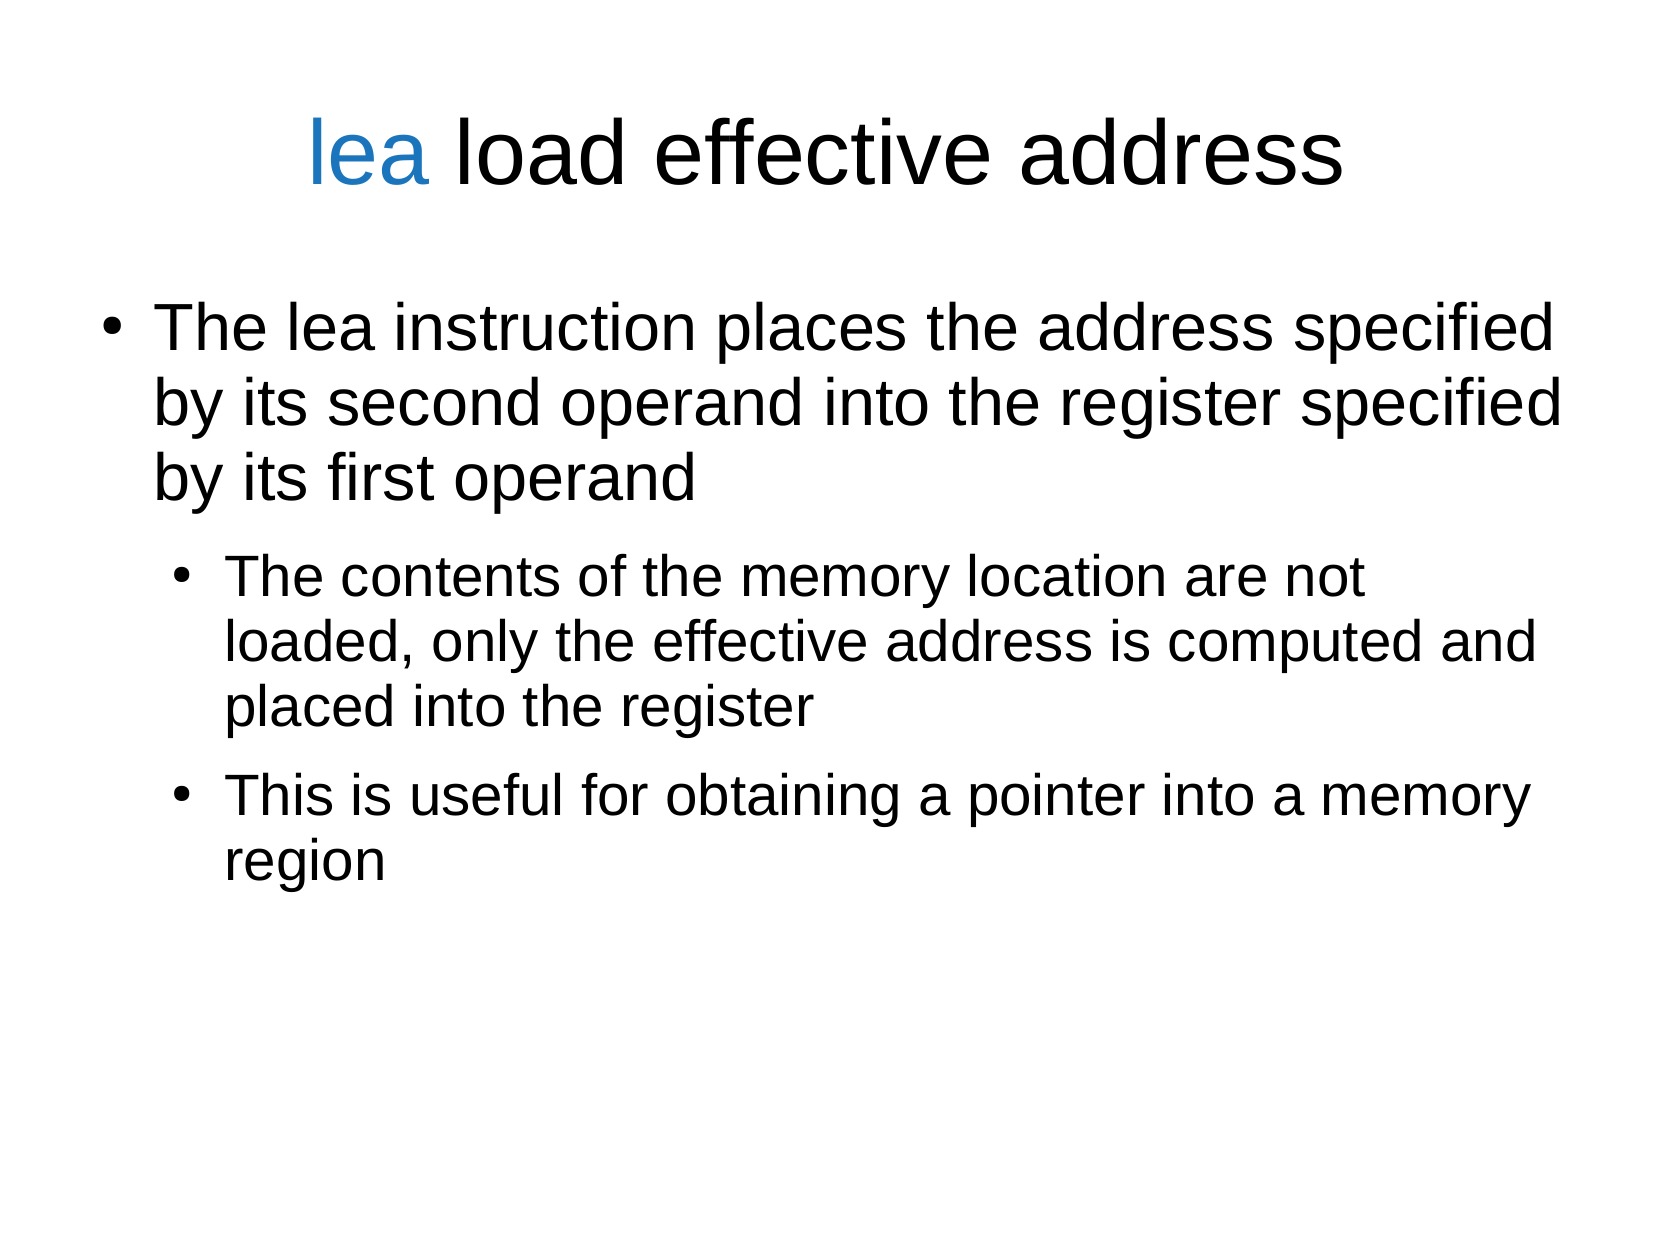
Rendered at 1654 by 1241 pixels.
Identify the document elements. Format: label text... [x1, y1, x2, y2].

list The lea instruction places the address specified by its second operand into the register specified by its first operand The contents of the memory location are not loaded, only the effective address is computed and placed into the register This is useful for obtaining a pointer into a memory region [82, 290, 1571, 1163]
title lea load effective address [82, 49, 1571, 257]
